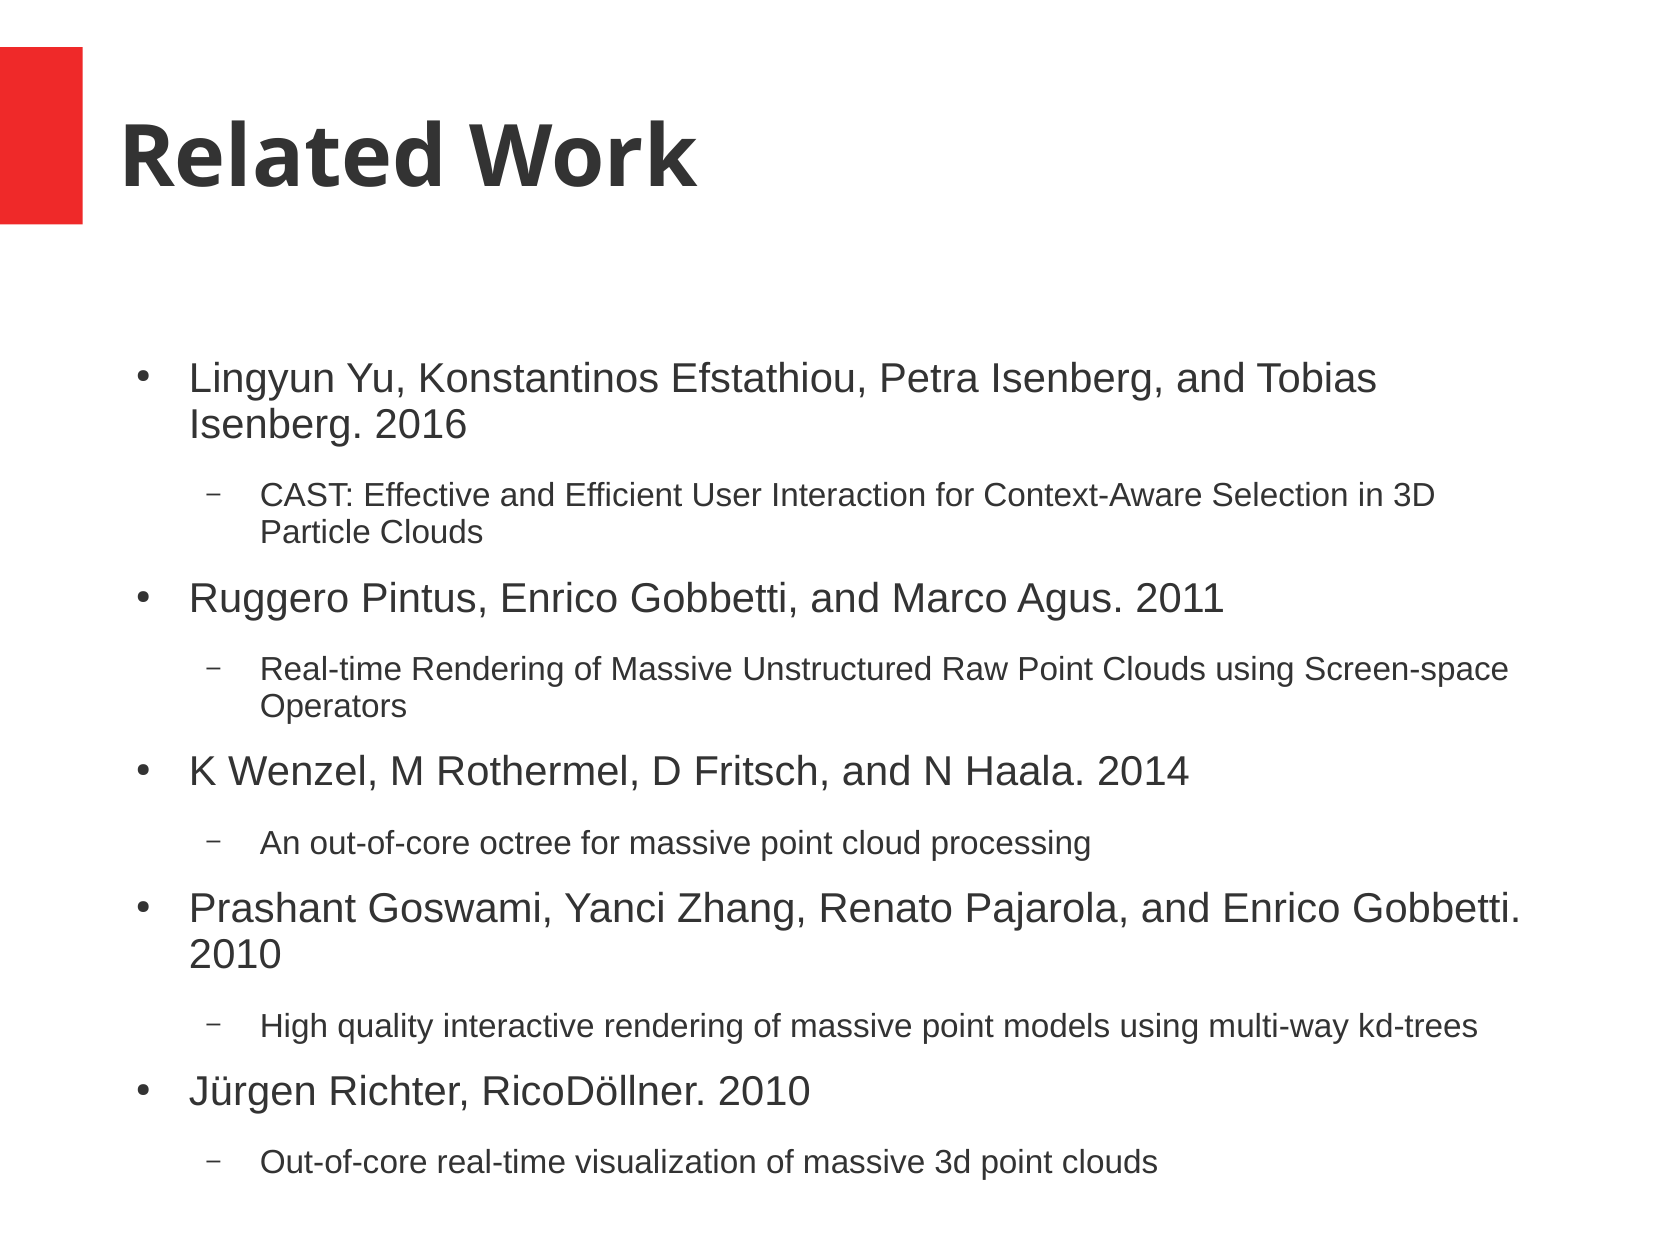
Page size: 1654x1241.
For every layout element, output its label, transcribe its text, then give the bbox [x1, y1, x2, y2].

list Lingyun Yu, Konstantinos Efstathiou, Petra Isenberg, and Tobias Isenberg. 2016 CAST: Effective and Efficient User Interaction for Context-Aware Selection in 3D Particle Clouds Ruggero Pintus, Enrico Gobbetti, and Marco Agus. 2011 Real-time Rendering of Massive Unstructured Raw Point Clouds using Screen-space Operators K Wenzel, M Rothermel, D Fritsch, and N Haala. 2014 An out-of-core octree for massive point cloud processing Prashant Goswami, Yanci Zhang, Renato Pajarola, and Enrico Gobbetti. 2010 High quality interactive rendering of massive point models using multi-way kd-trees Jürgen Richter, RicoDöllner. 2010 Out-of-core real-time visualization of massive 3d point clouds [118, 354, 1536, 1074]
title Related Work [118, 49, 1571, 257]
